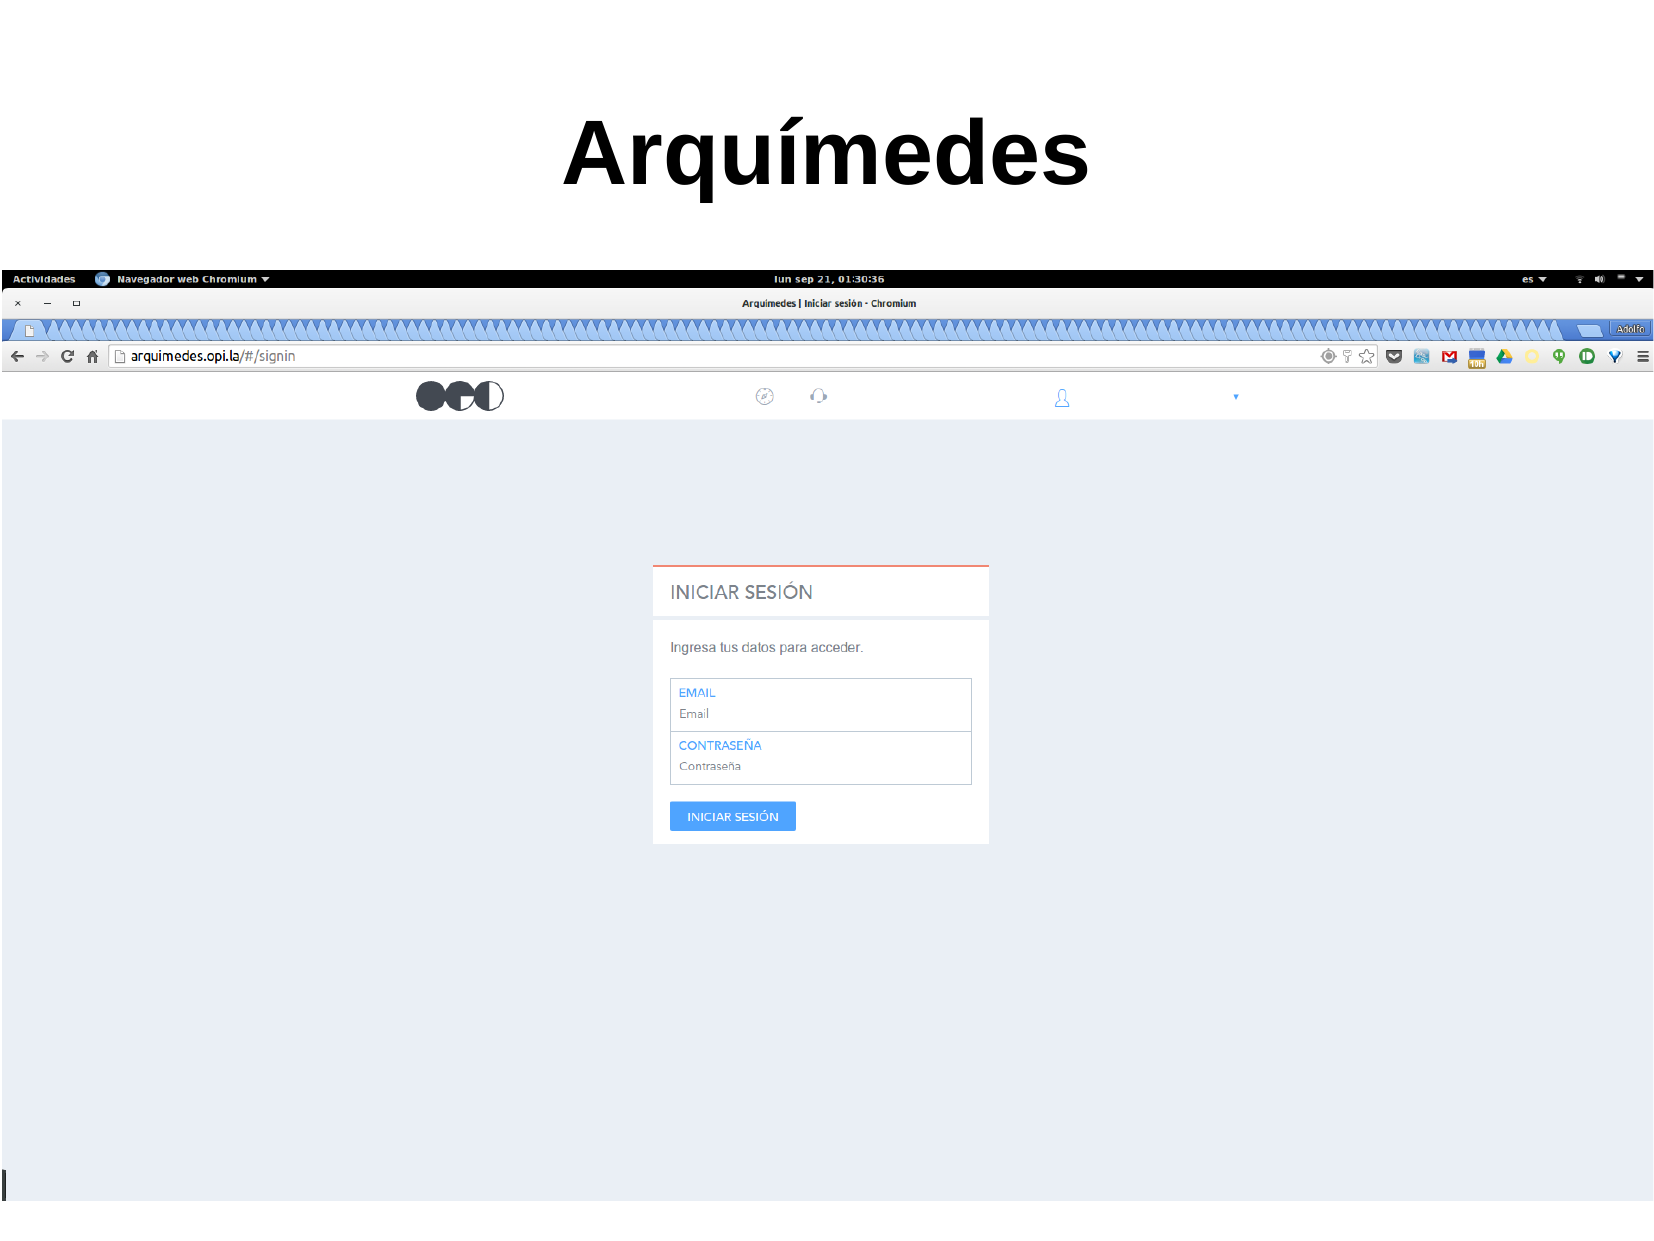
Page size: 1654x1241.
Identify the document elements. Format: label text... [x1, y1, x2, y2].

title Arquímedes [82, 49, 1571, 257]
picture [2, 270, 1654, 1201]
